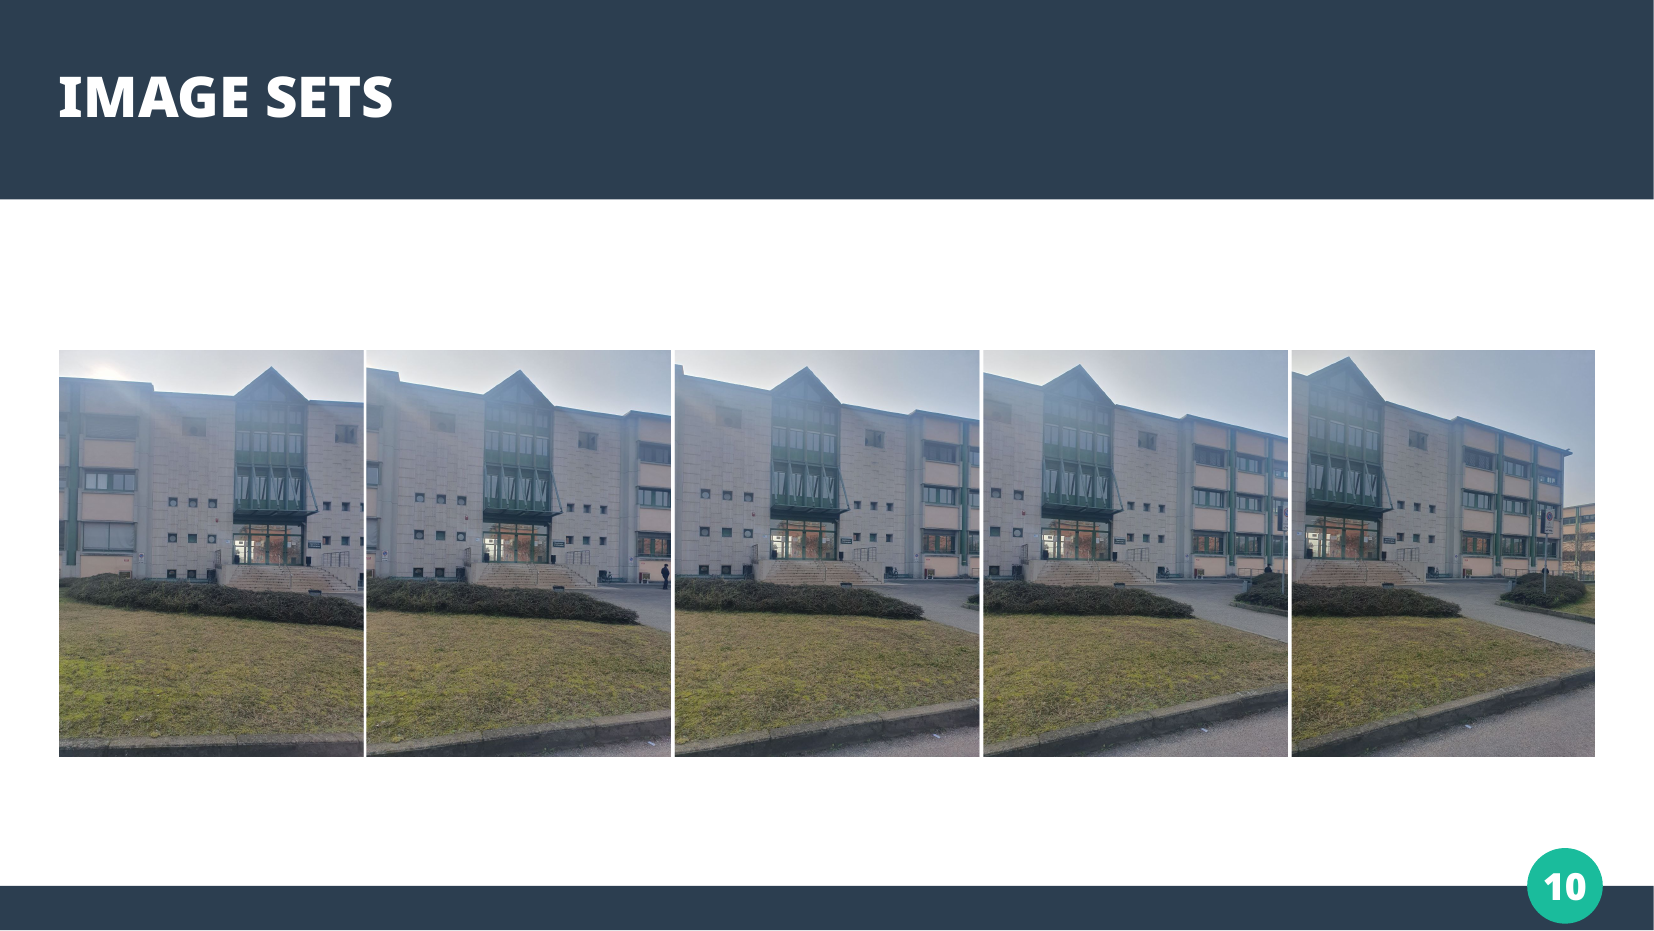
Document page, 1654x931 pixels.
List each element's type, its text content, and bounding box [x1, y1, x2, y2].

picture [59, 350, 1595, 757]
title IMAGE SETS [59, 37, 1595, 155]
